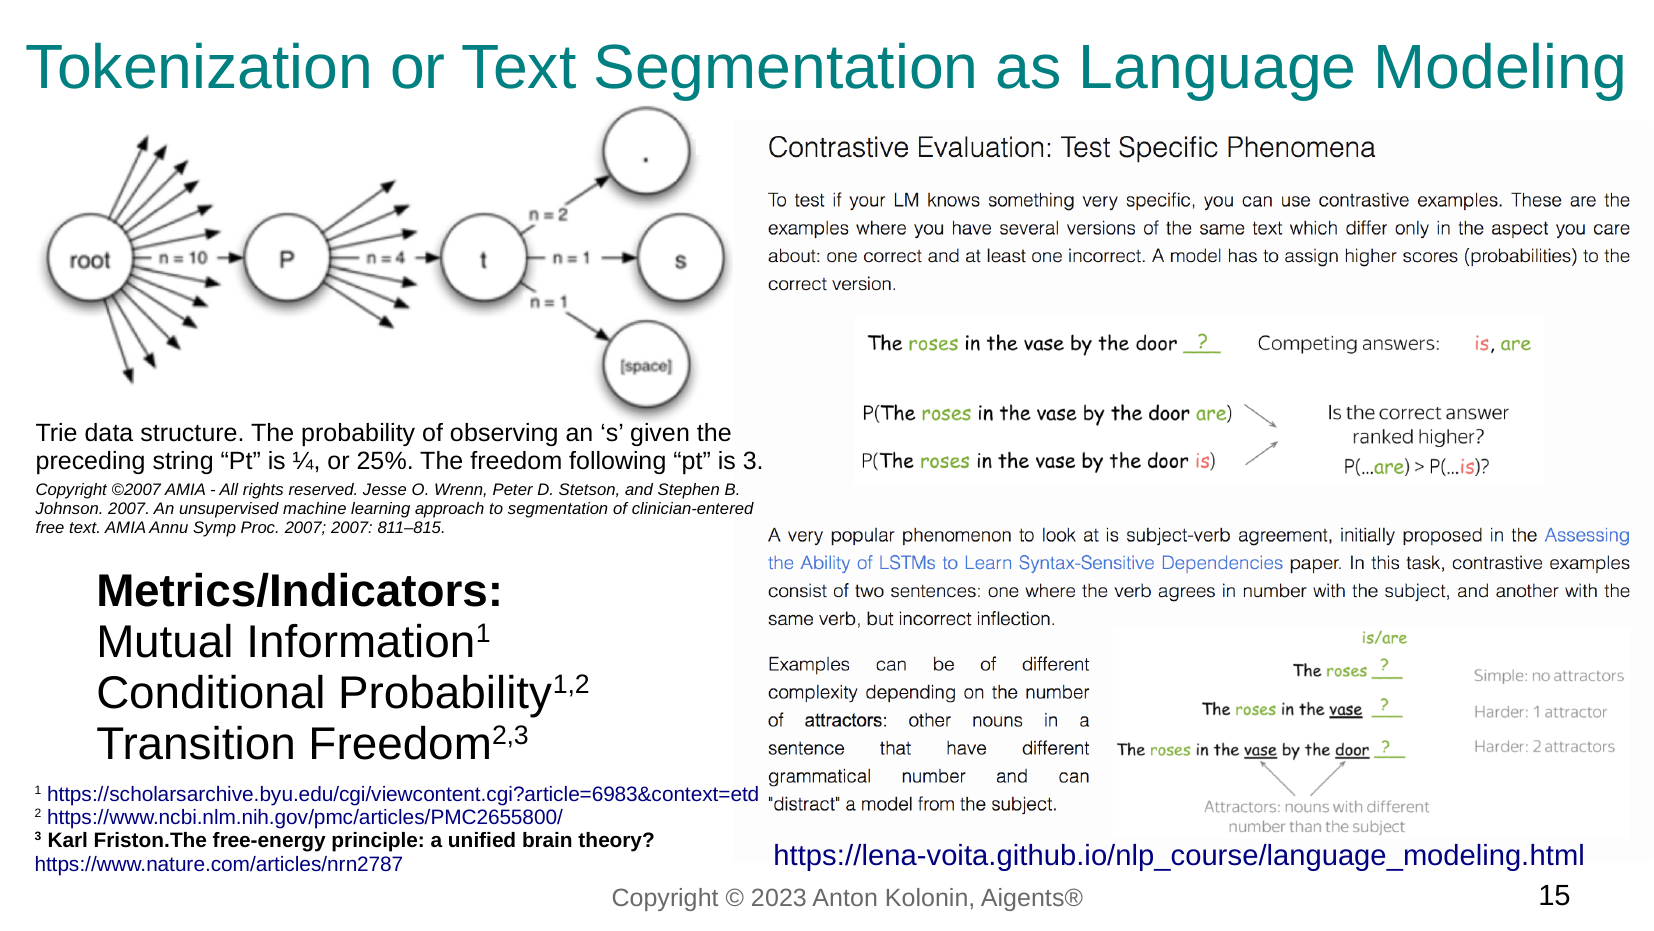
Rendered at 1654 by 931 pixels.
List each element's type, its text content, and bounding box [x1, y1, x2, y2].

picture [734, 121, 1654, 862]
text_box Tokenization or Text Segmentation as Language Modeling [0, 0, 1630, 135]
text_box 1 https://scholarsarchive.byu.edu/cgi/viewcontent.cgi?article=6983&context=etd 2 https://www.ncbi.nlm.nih.gov/pmc/articles/PMC2655800/ 3 Karl Friston.The free-energy principle: a unified brain theory? https://www.nature.com/articles/nrn2787 [19, 774, 800, 886]
picture [35, 103, 733, 411]
text_box Metrics/Indicators: Mutual Information1 Conditional Probability1,2 Transition Freedom2,3 [81, 557, 605, 774]
text_box https://lena-voita.github.io/nlp_course/language_modeling.html [800, 831, 1601, 880]
text_box Trie data structure. The probability of observing an ‘s’ given the preceding string “Pt” is ¼, or 25%. The freedom following “pt” is 3. Copyright ©2007 AMIA - All rights reserved. Jesse O. Wrenn, Peter D. Stetson, and Stephen B. Johnson. 2007. An unsupervised machine learning approach to segmentation of clinician-entered free text. AMIA Annu Symp Proc. 2007; 2007: 811–815. [20, 411, 790, 511]
